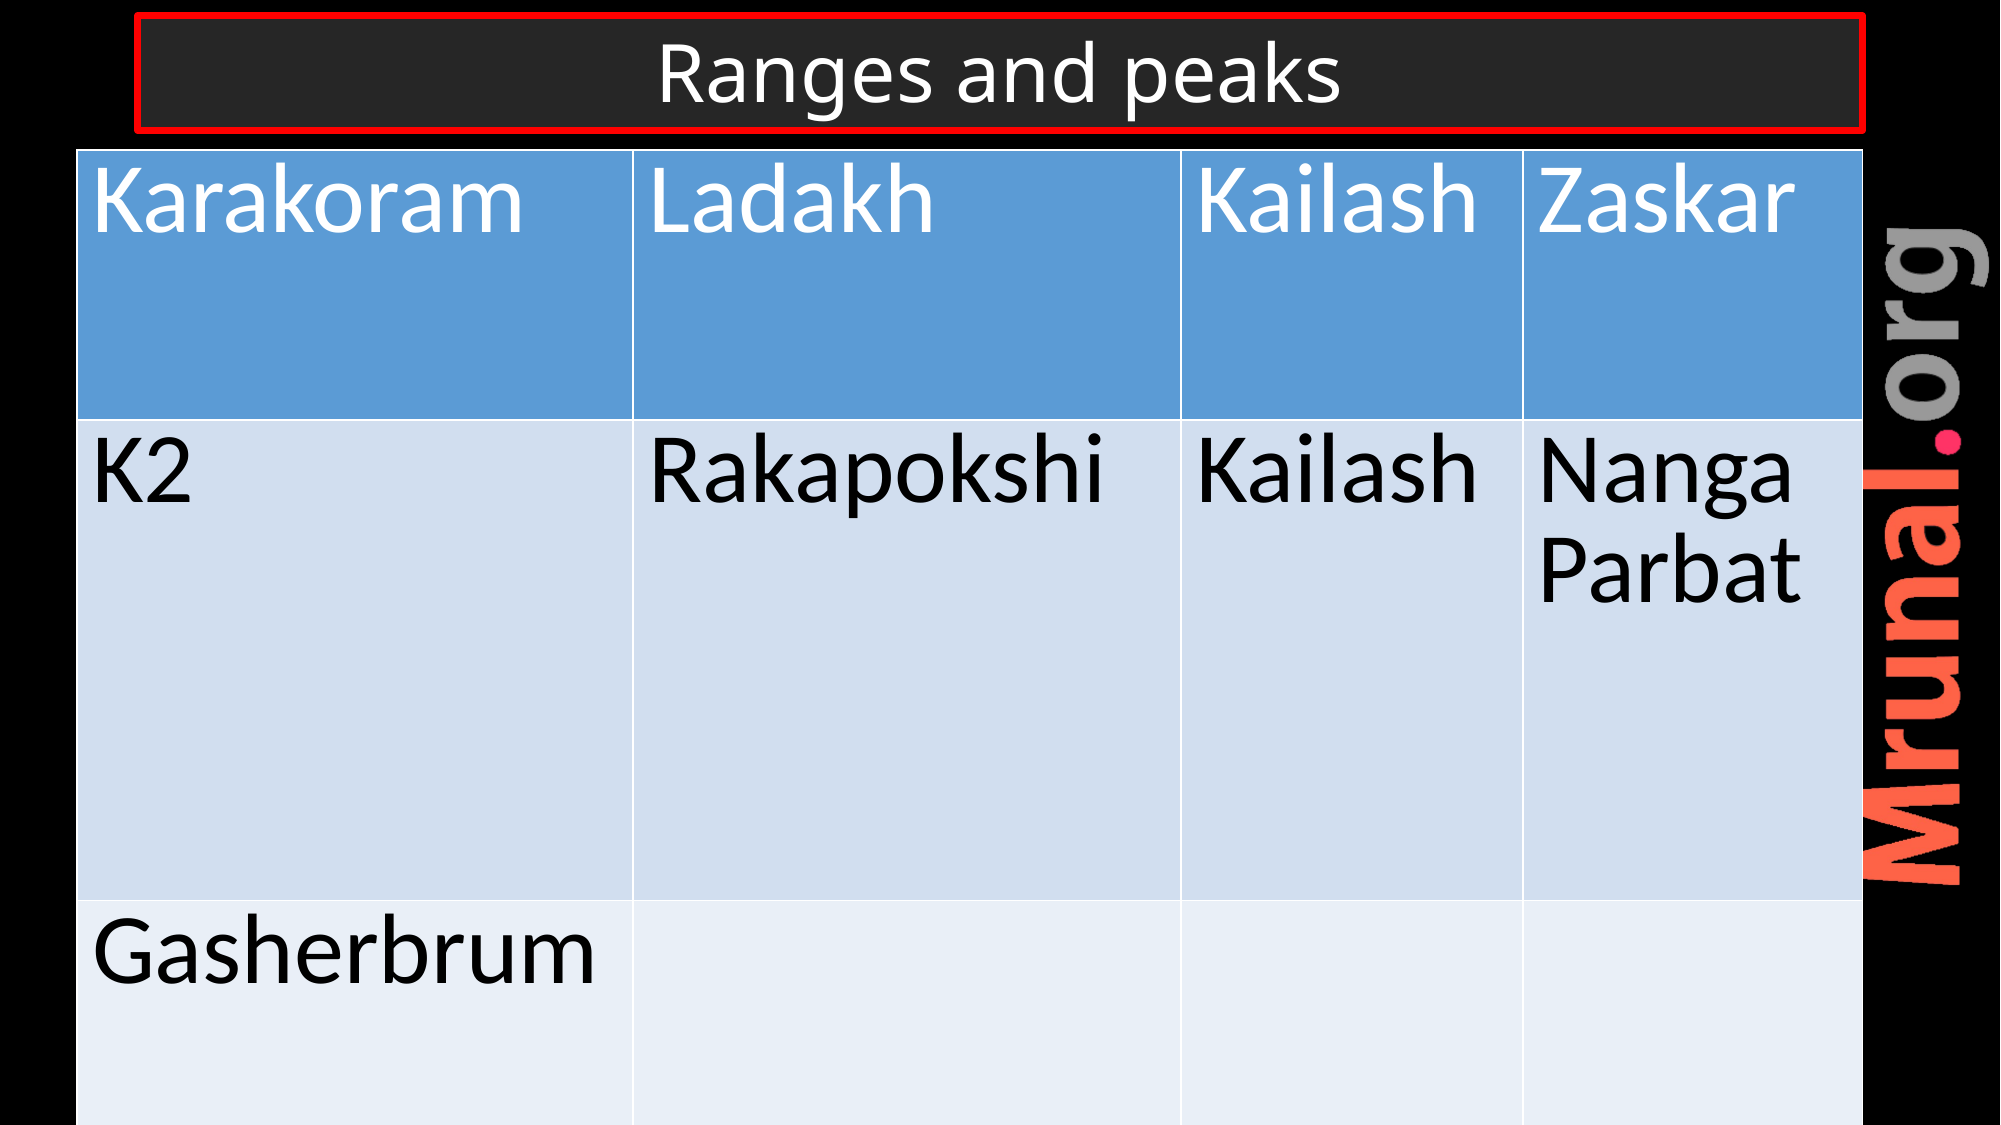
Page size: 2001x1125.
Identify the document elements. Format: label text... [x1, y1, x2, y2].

table_header Kailash [1182, 151, 1522, 419]
table_cell [1524, 901, 1862, 1125]
picture [1863, 224, 2000, 894]
title Ranges and peaks [137, 15, 1863, 131]
table_header Zaskar [1524, 151, 1862, 419]
table_cell Nanga Parbat [1524, 421, 1862, 900]
table_cell Kailash [1182, 421, 1522, 900]
table_header Karakoram [78, 151, 632, 419]
table_cell Gasherbrum [78, 901, 632, 1125]
table_cell [1182, 901, 1522, 1125]
table_cell K2 [78, 421, 632, 900]
table_cell Rakapokshi [634, 421, 1180, 900]
table_header Ladakh [634, 151, 1180, 419]
table_cell [634, 901, 1180, 1125]
